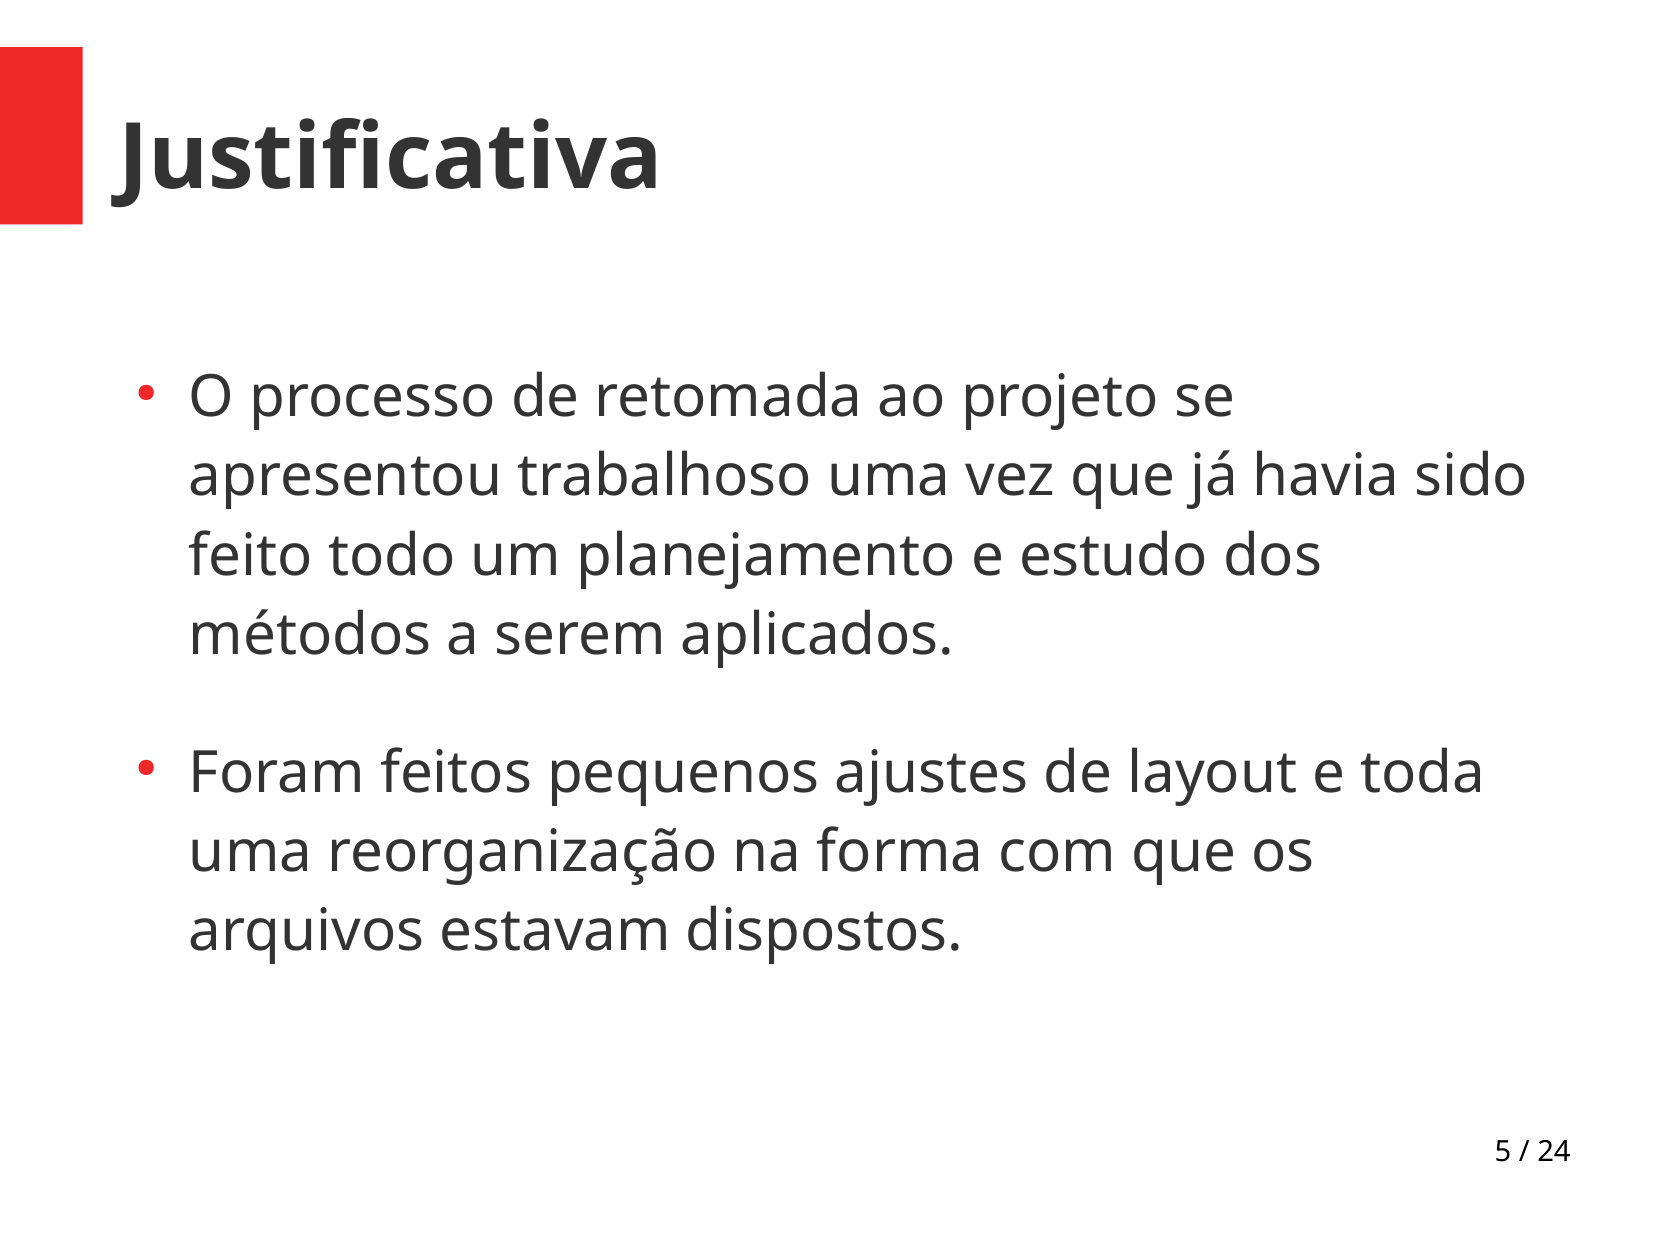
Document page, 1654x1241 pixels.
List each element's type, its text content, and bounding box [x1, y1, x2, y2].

list O processo de retomada ao projeto se apresentou trabalhoso uma vez que já havia sido feito todo um planejamento e estudo dos métodos a serem aplicados. [118, 354, 1536, 698]
list Foram feitos pequenos ajustes de layout e toda uma reorganização na forma com que os arquivos estavam dispostos. [118, 730, 1536, 1074]
title Justificativa [118, 49, 1571, 257]
